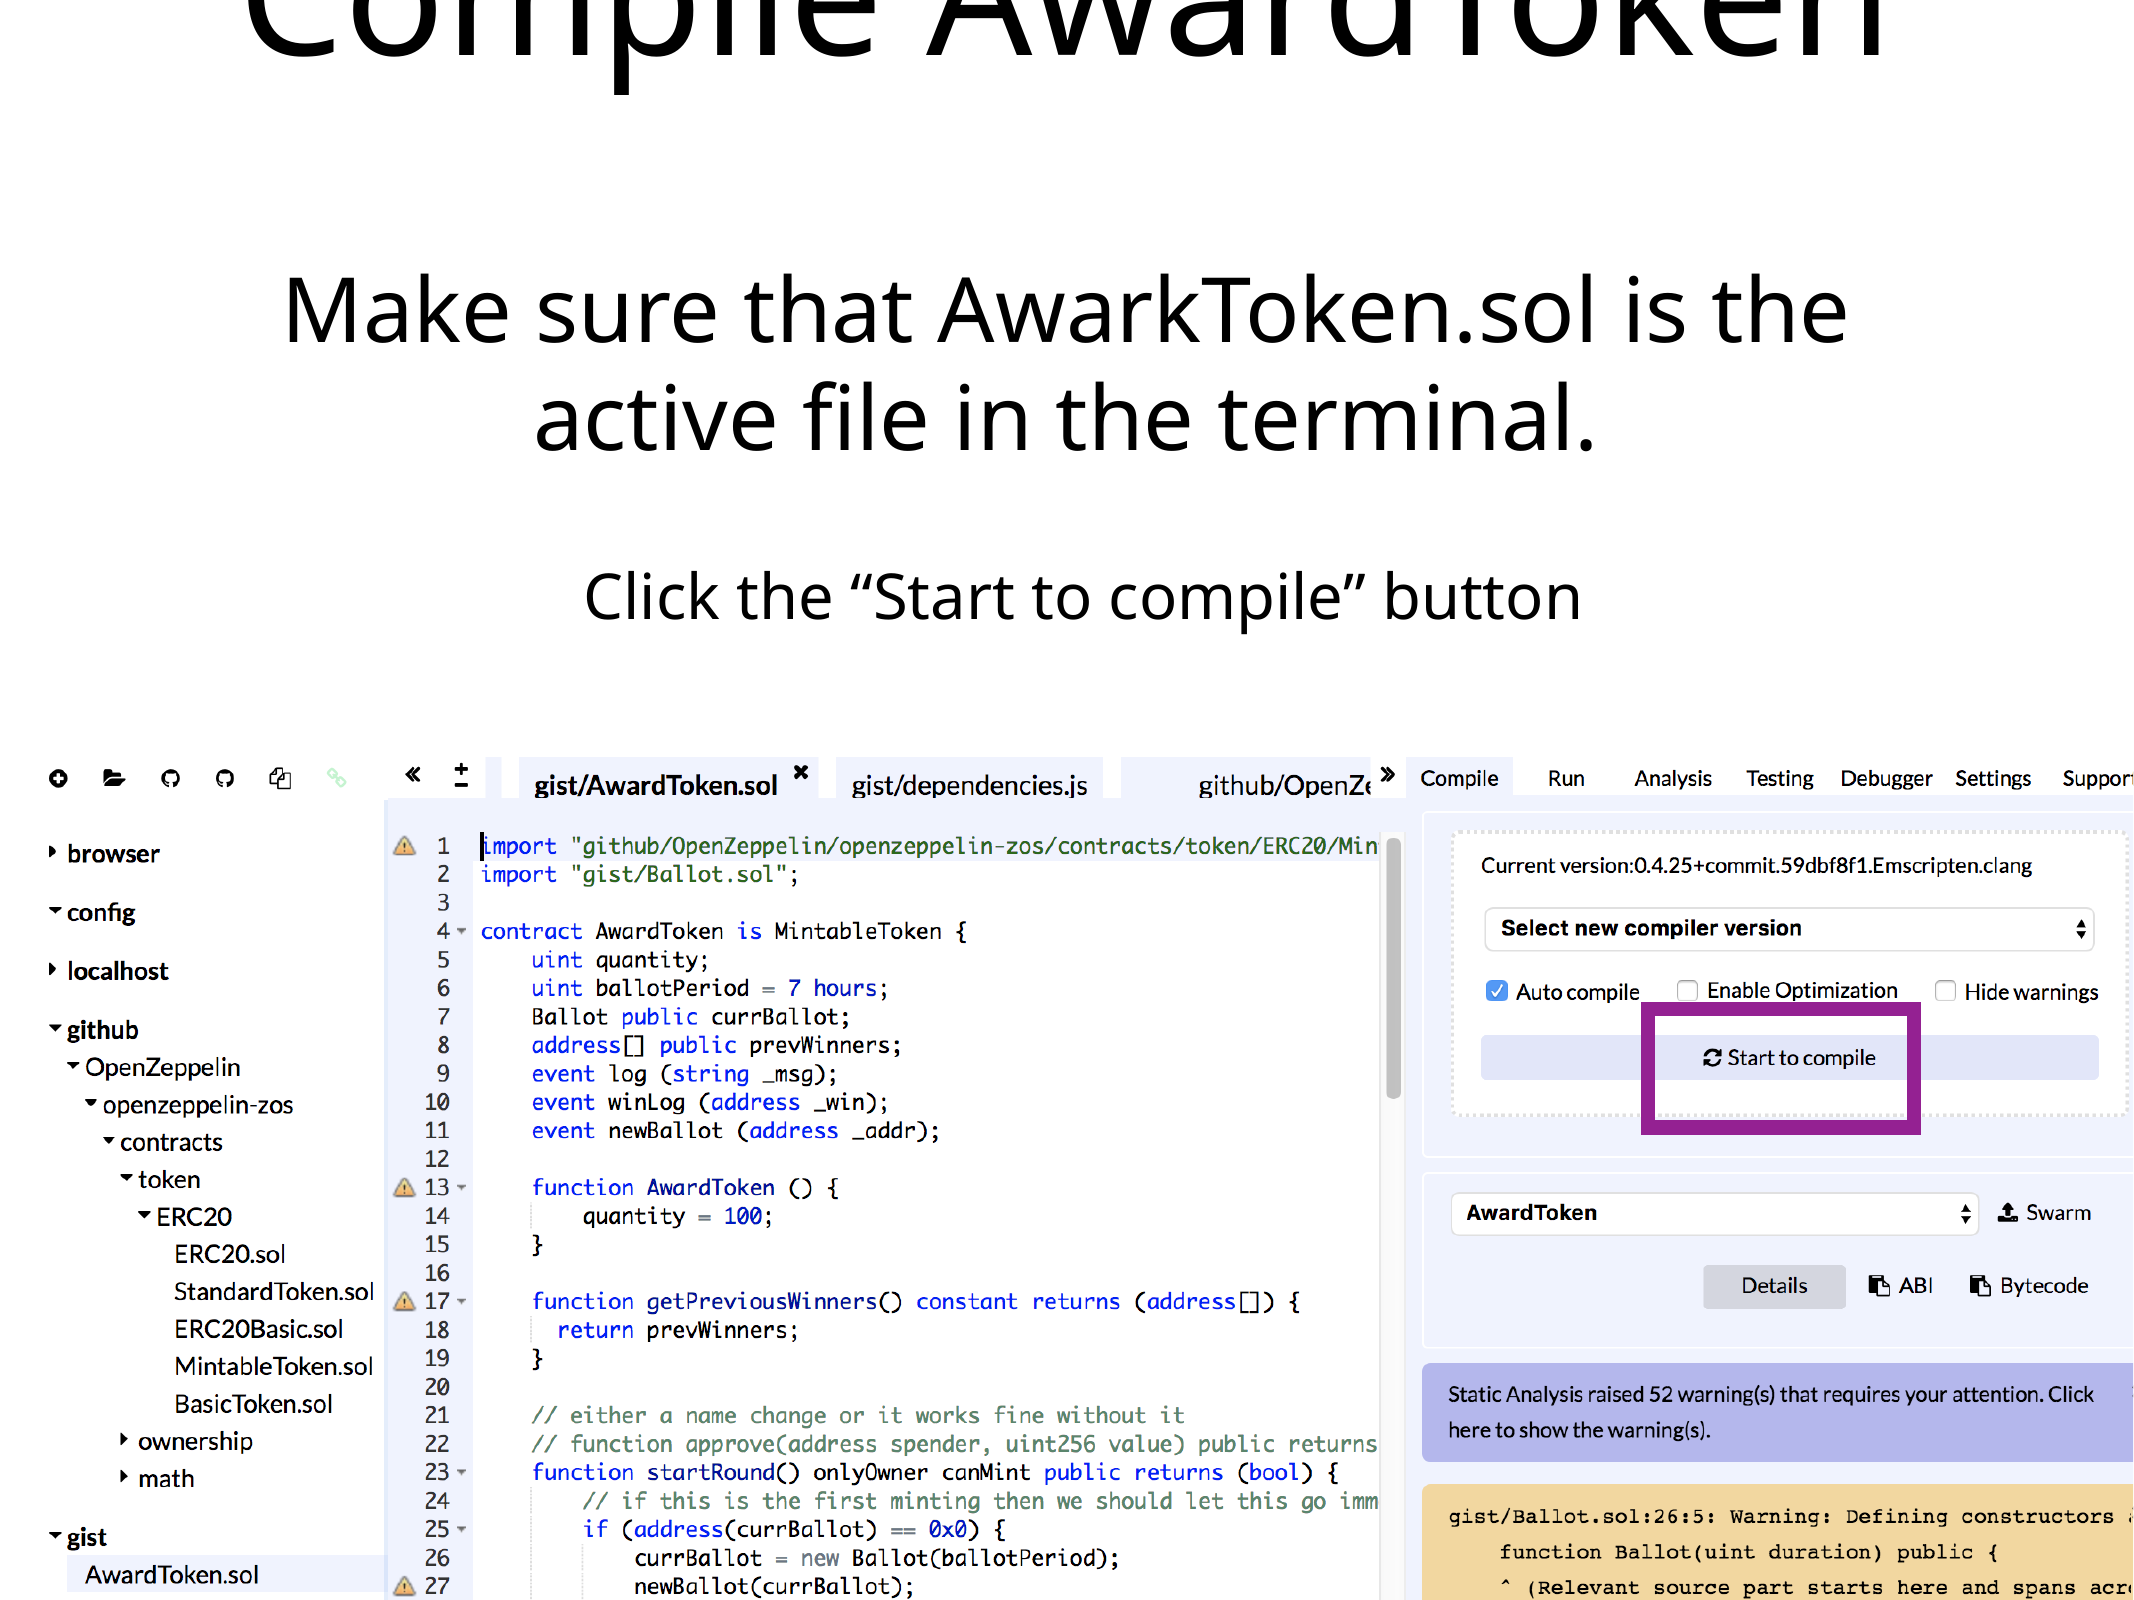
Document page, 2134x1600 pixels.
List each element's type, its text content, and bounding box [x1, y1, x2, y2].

text_box Make sure that AwarkToken.sol is the active file in the terminal. [208, 243, 1925, 534]
title Compile AwardToken [208, 0, 1925, 243]
picture [31, 757, 2134, 1600]
text_box Click the “Start to compile” button [344, 547, 1822, 757]
